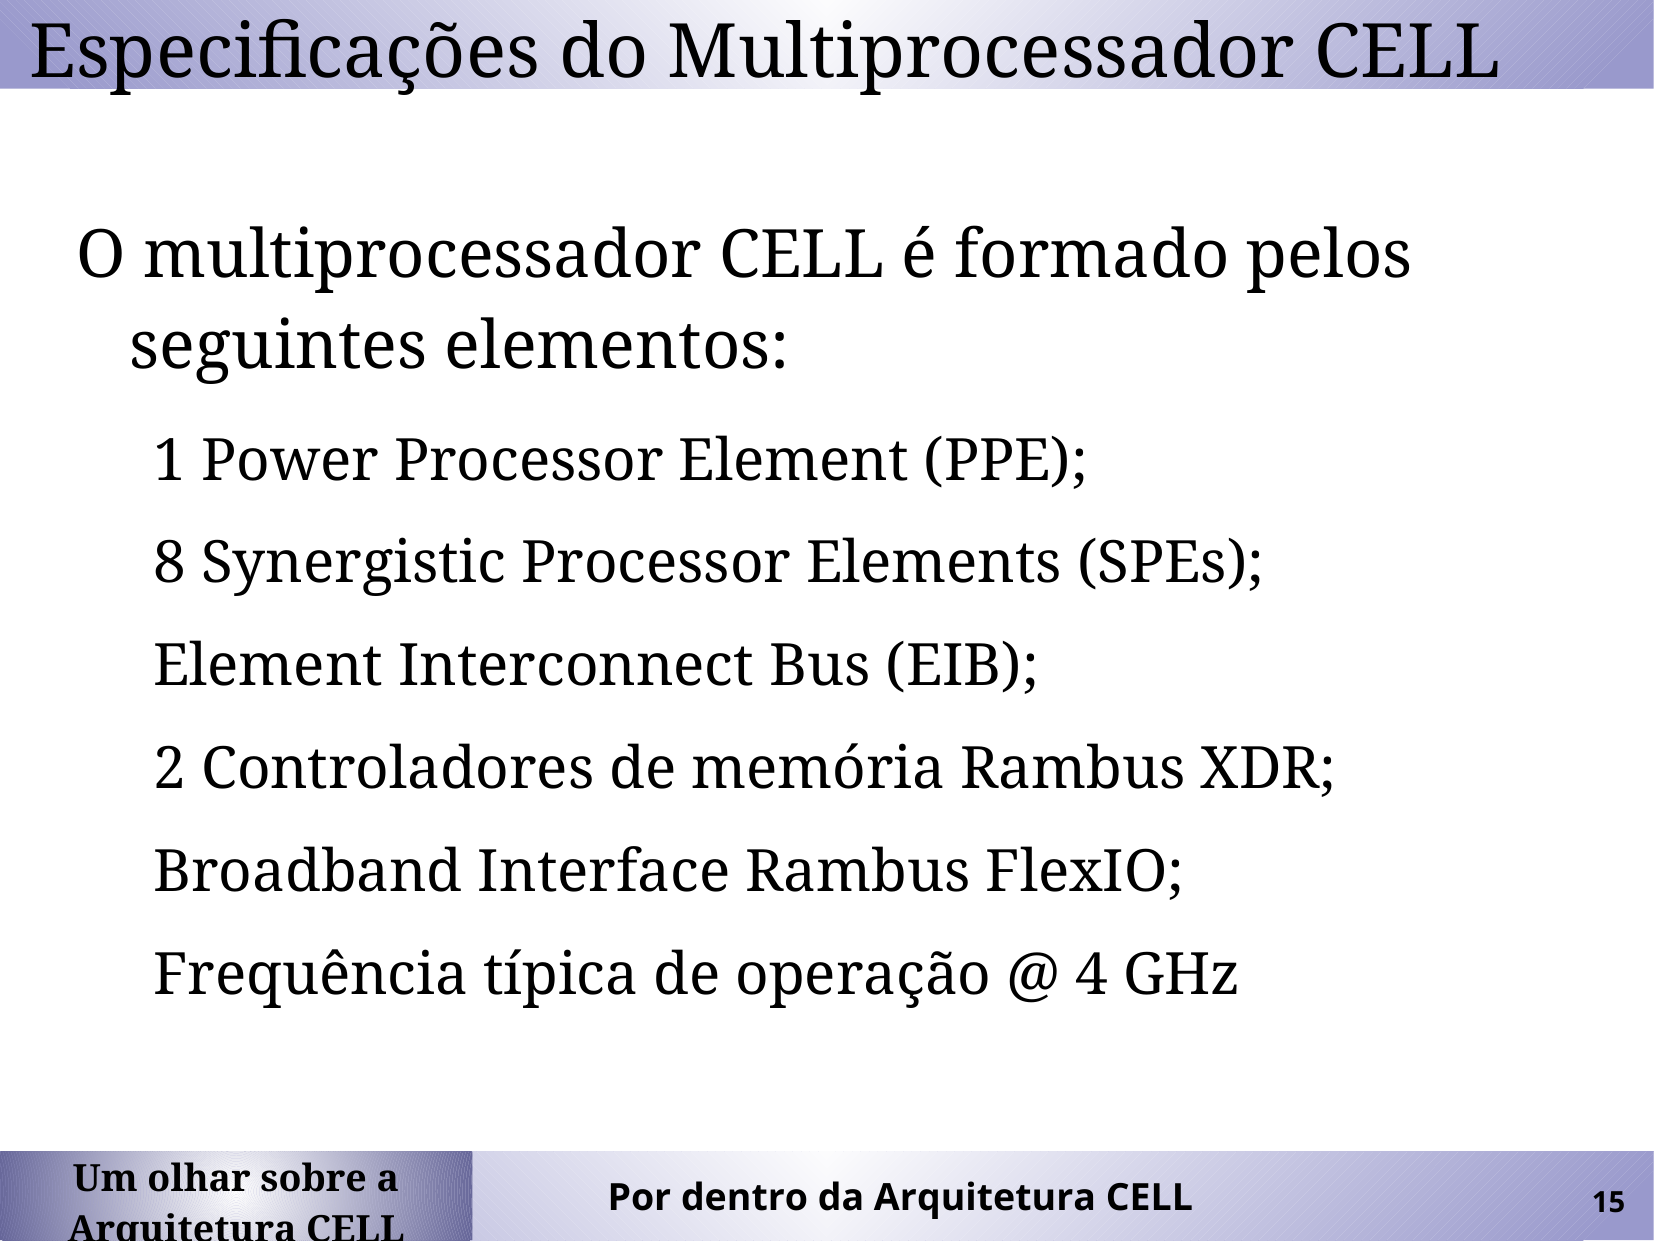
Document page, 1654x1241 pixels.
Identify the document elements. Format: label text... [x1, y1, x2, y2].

text_box Por dentro da Arquitetura CELL [501, 1151, 1300, 1241]
title Especificações do Multiprocessador CELL [29, 4, 1595, 94]
list O multiprocessador CELL é formado pelos seguintes elementos: 1 Power Processor Element (PPE); 8 Synergistic Processor Elements (SPEs); Element Interconnect Bus (EIB); 2 Controladores de memória Rambus XDR; Broadband Interface Rambus FlexIO; Frequência típica de operação @ 4 GHz [59, 206, 1625, 867]
